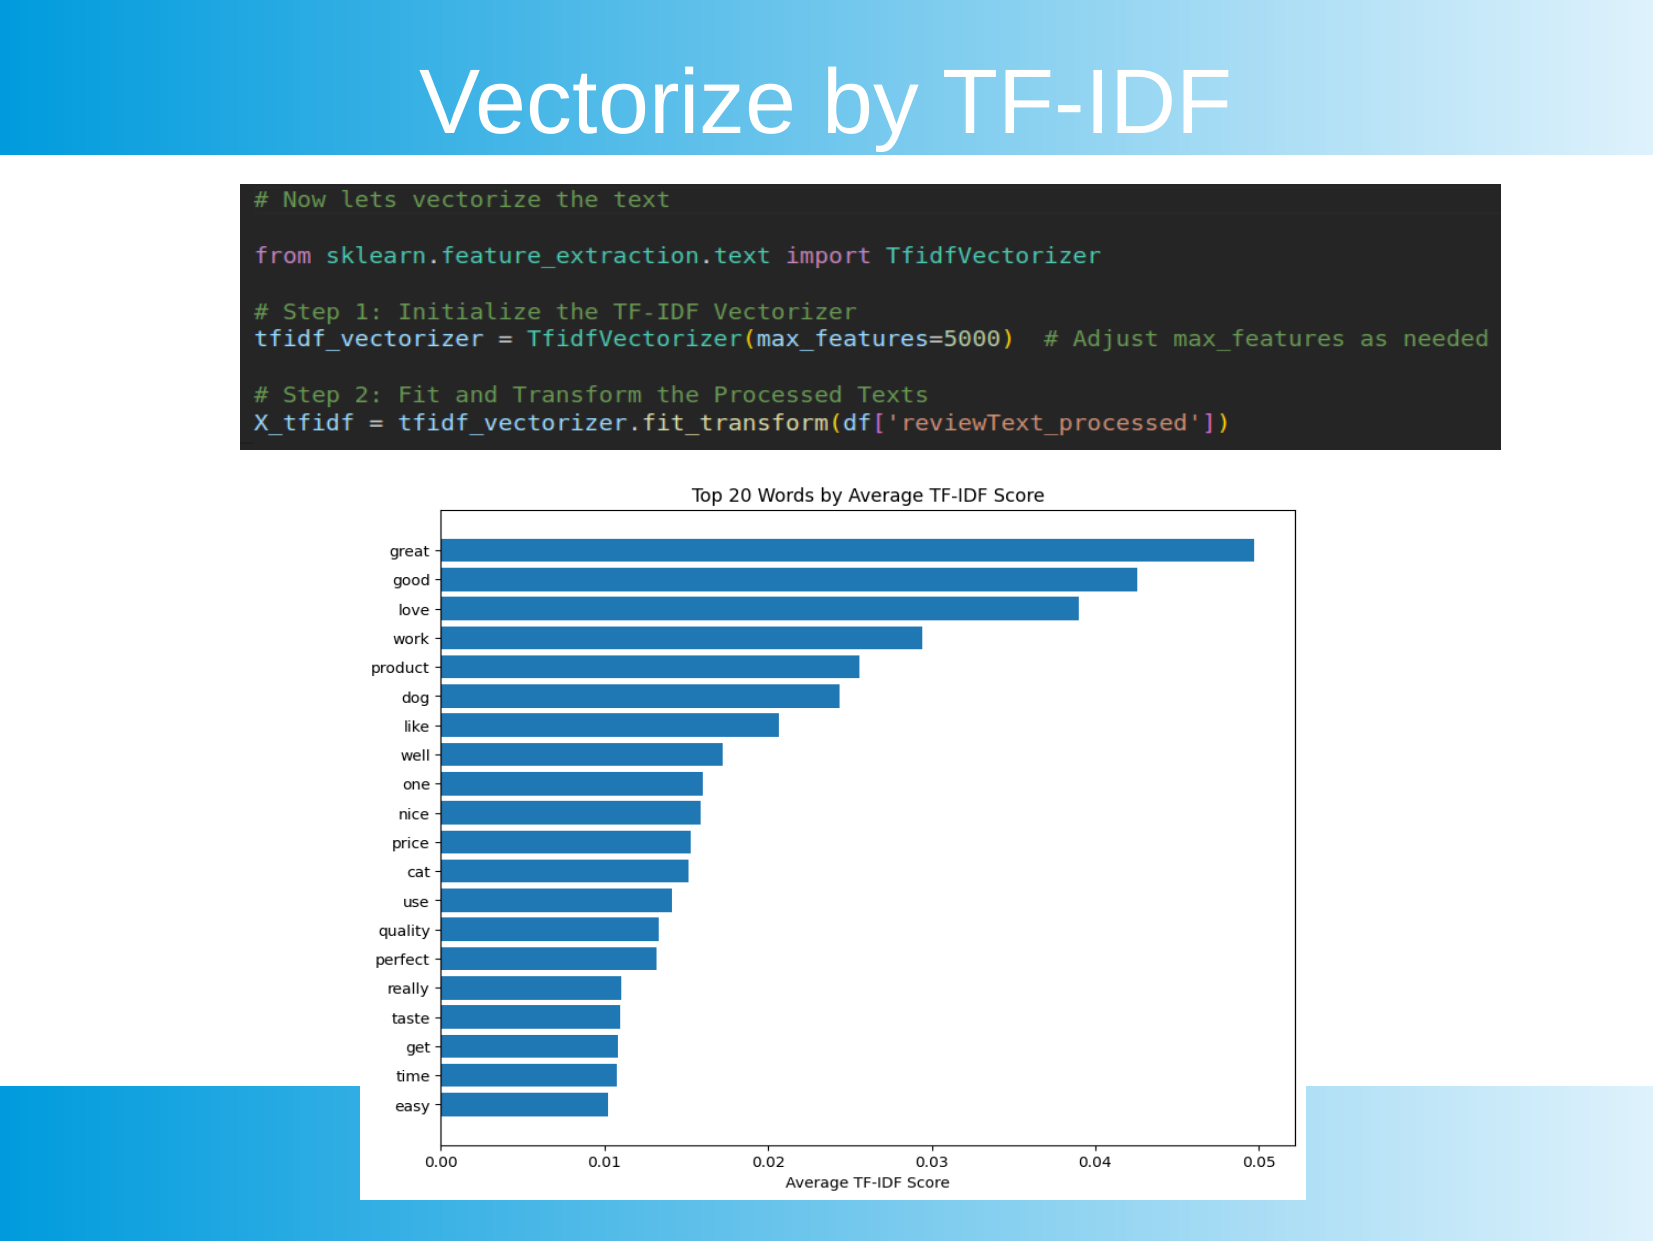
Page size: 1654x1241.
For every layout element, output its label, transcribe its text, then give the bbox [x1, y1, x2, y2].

title Vectorize by TF-IDF [82, 49, 1571, 155]
picture [360, 477, 1306, 1201]
picture [240, 184, 1501, 451]
